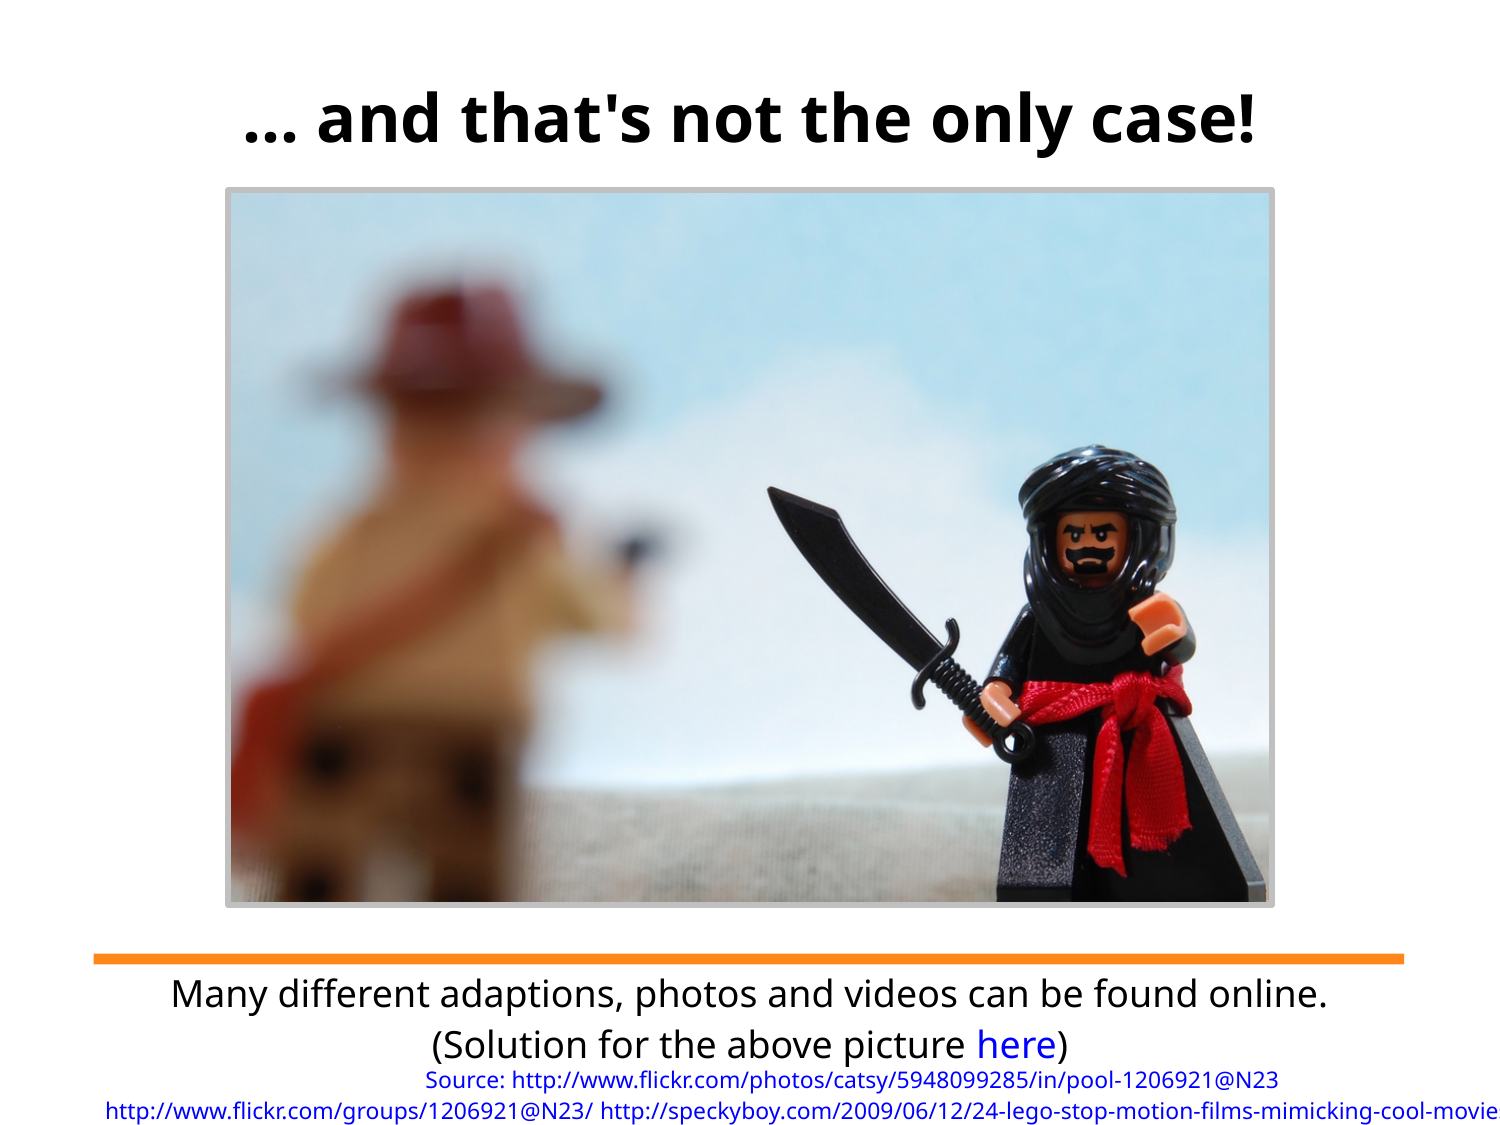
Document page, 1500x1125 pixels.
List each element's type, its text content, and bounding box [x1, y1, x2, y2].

picture [0, 0, 1500, 1125]
text_box Source: http://www.flickr.com/photos/catsy/5948099285/in/pool-1206921@N23 http://www.flickr.com/groups/1206921@N23/ http://speckyboy.com/2009/06/12/24-lego-stop-motion-films-mimicking-cool-movies-scenes/ [90, 1056, 1410, 1123]
picture [1410, 1108, 1416, 1118]
text_box Many different adaptions, photos and videos can be found online. (Solution for the above picture here) [137, 960, 1363, 1064]
title … and that's not the only case! [75, 44, 1426, 188]
